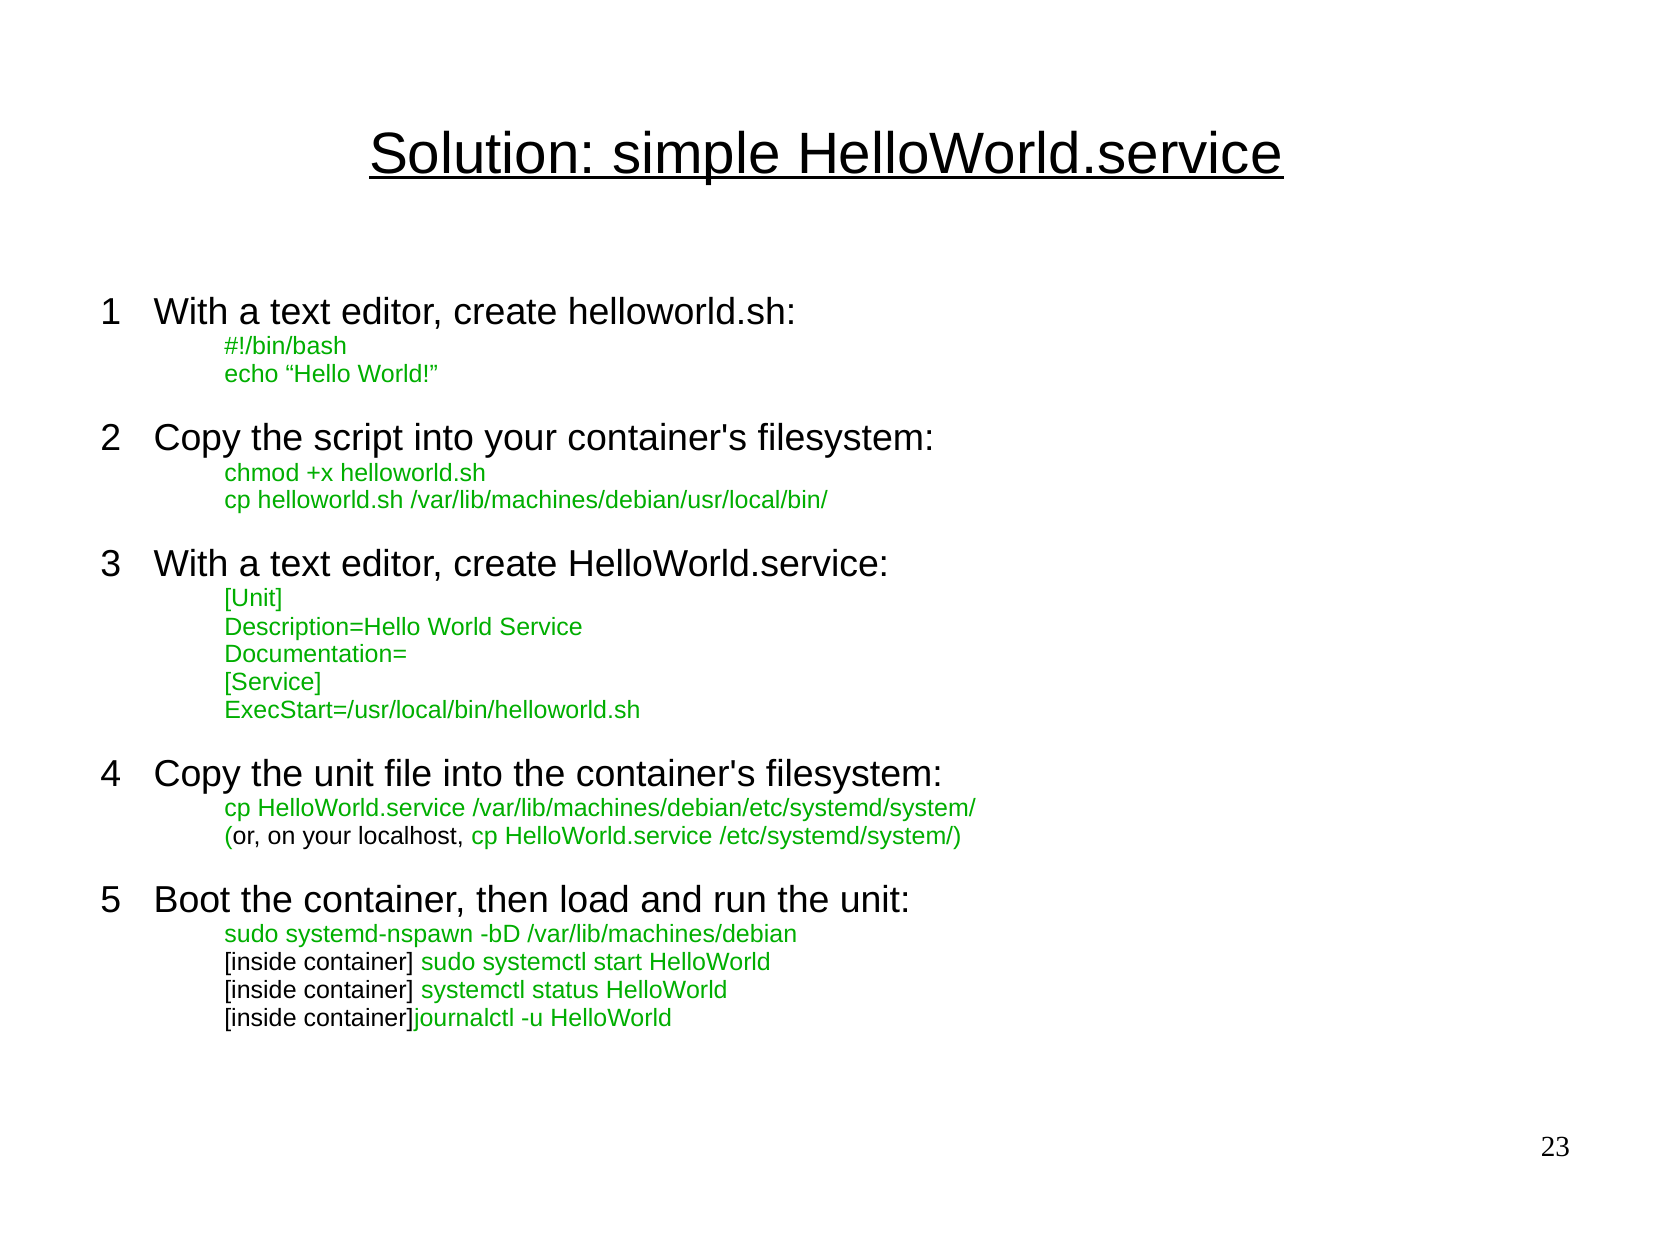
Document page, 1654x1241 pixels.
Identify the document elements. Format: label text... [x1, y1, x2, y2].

title Solution: simple HelloWorld.service [82, 49, 1571, 257]
list With a text editor, create helloworld.sh: #!/bin/bash echo “Hello World!” Copy the script into your container's filesystem: chmod +x helloworld.sh cp helloworld.sh /var/lib/machines/debian/usr/local/bin/ With a text editor, create HelloWorld.service: [Unit] Description=Hello World Service Documentation= [Service] ExecStart=/usr/local/bin/helloworld.sh Copy the unit file into the container's filesystem: cp HelloWorld.service /var/lib/machines/debian/etc/systemd/system/ (or, on your localhost, cp HelloWorld.service /etc/systemd/system/) Boot the container, then load and run the unit: sudo systemd-nspawn -bD /var/lib/machines/debian [inside container] sudo systemctl start HelloWorld [inside container] systemctl status HelloWorld [inside container]journalctl -u HelloWorld [82, 290, 1571, 1010]
